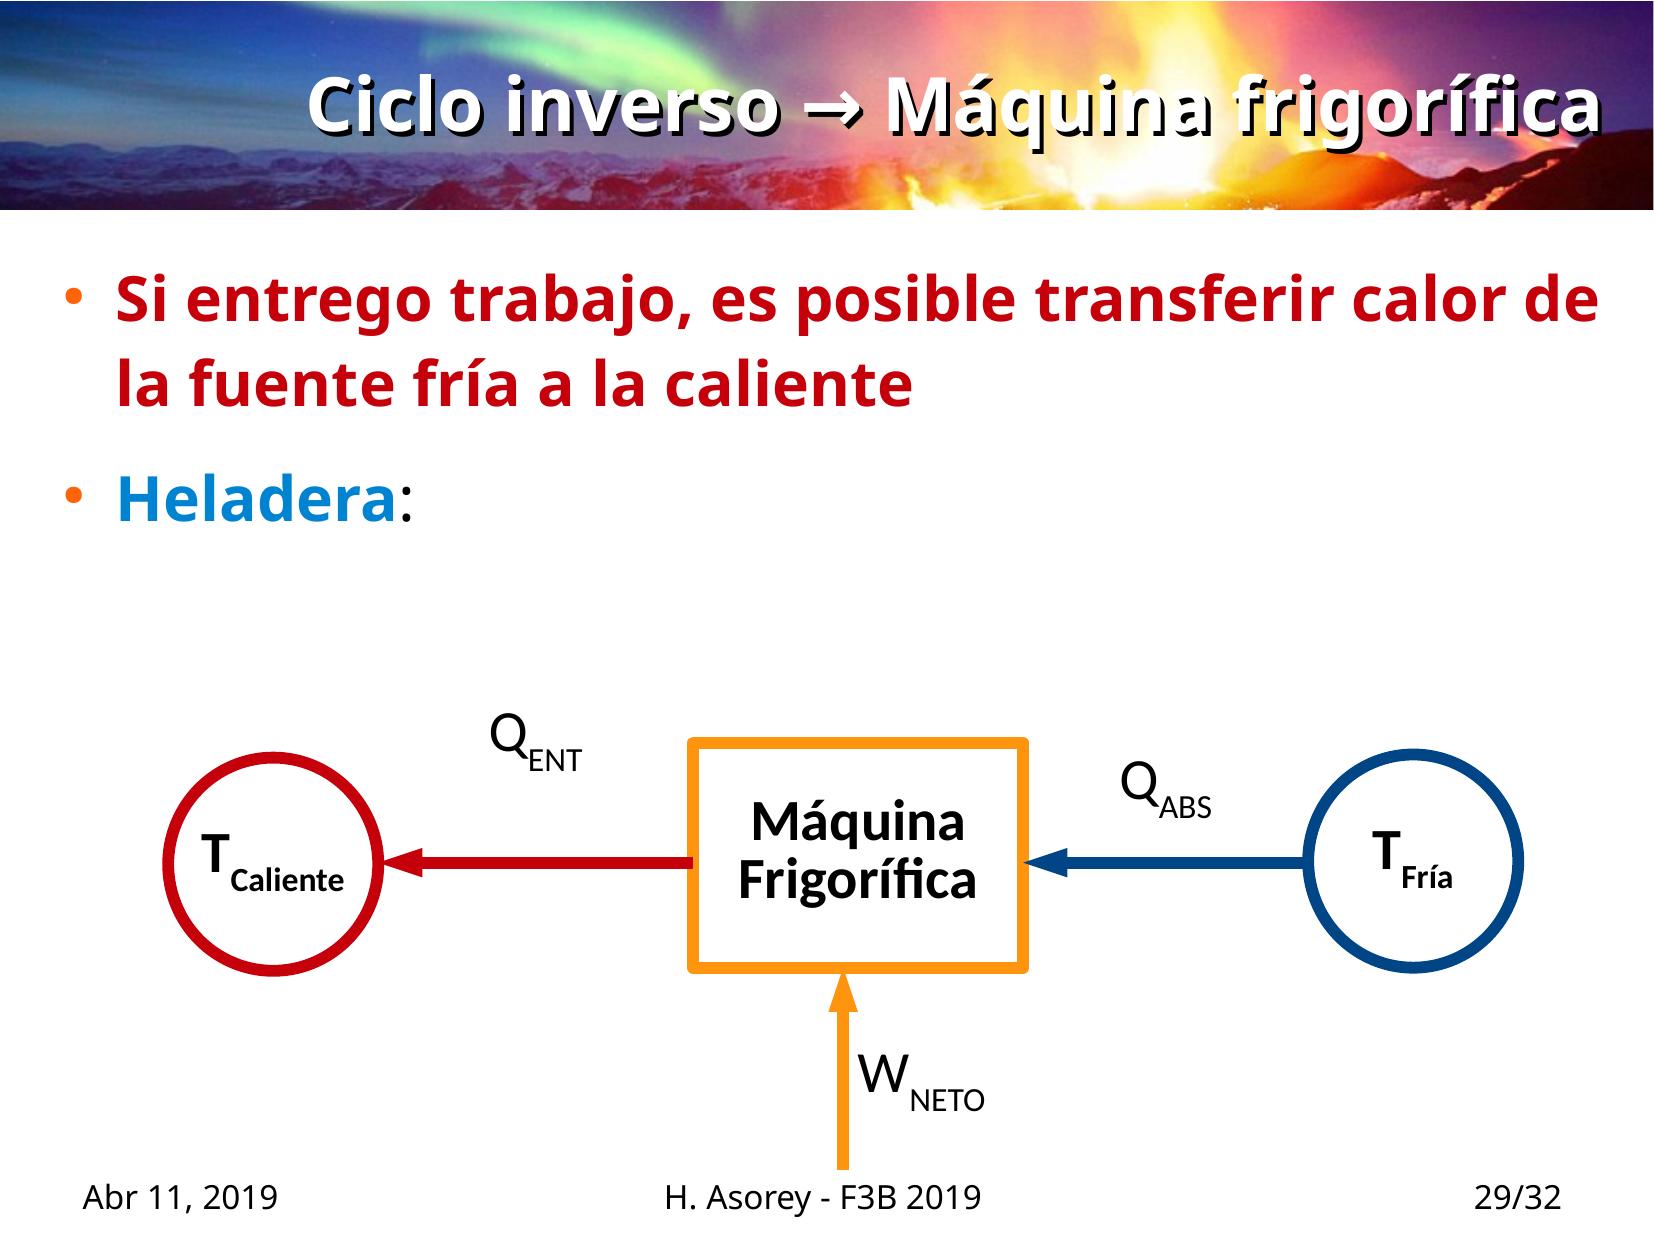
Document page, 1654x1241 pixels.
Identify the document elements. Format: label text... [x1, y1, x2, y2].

text_box TCaliente [168, 757, 379, 971]
picture [0, 1, 1654, 210]
text_box WNETO [837, 1041, 1006, 1141]
list Si entrego trabajo, es posible transferir calor de la fuente fría a la caliente Heladera: [45, 255, 1606, 1156]
text_box TFría [1308, 754, 1519, 968]
title Ciclo inverso → Máquina frigorífica [45, 15, 1606, 191]
text_box Máquina Frigorífica [693, 742, 1024, 968]
